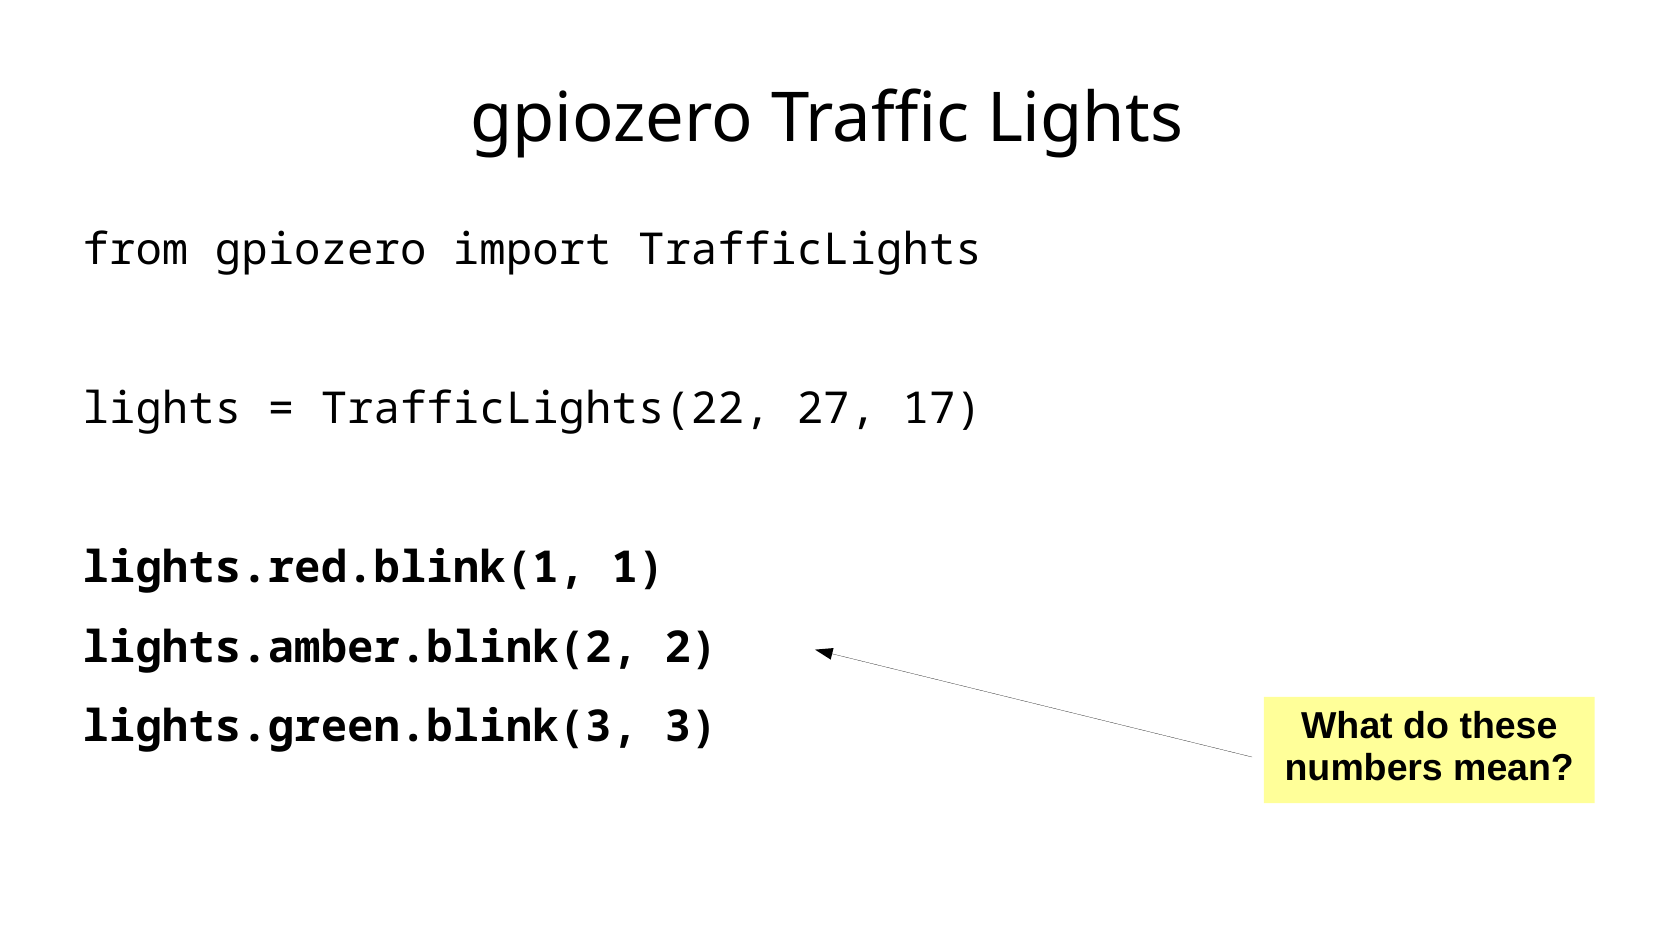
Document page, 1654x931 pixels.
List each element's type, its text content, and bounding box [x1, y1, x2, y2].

text_box What do these numbers mean? [1263, 696, 1595, 804]
title gpiozero Traffic Lights [82, 37, 1571, 193]
list from gpiozero import TrafficLights lights = TrafficLights(22, 27, 17) lights.red.blink(1, 1) lights.amber.blink(2, 2) lights.green.blink(3, 3) [82, 217, 1571, 758]
